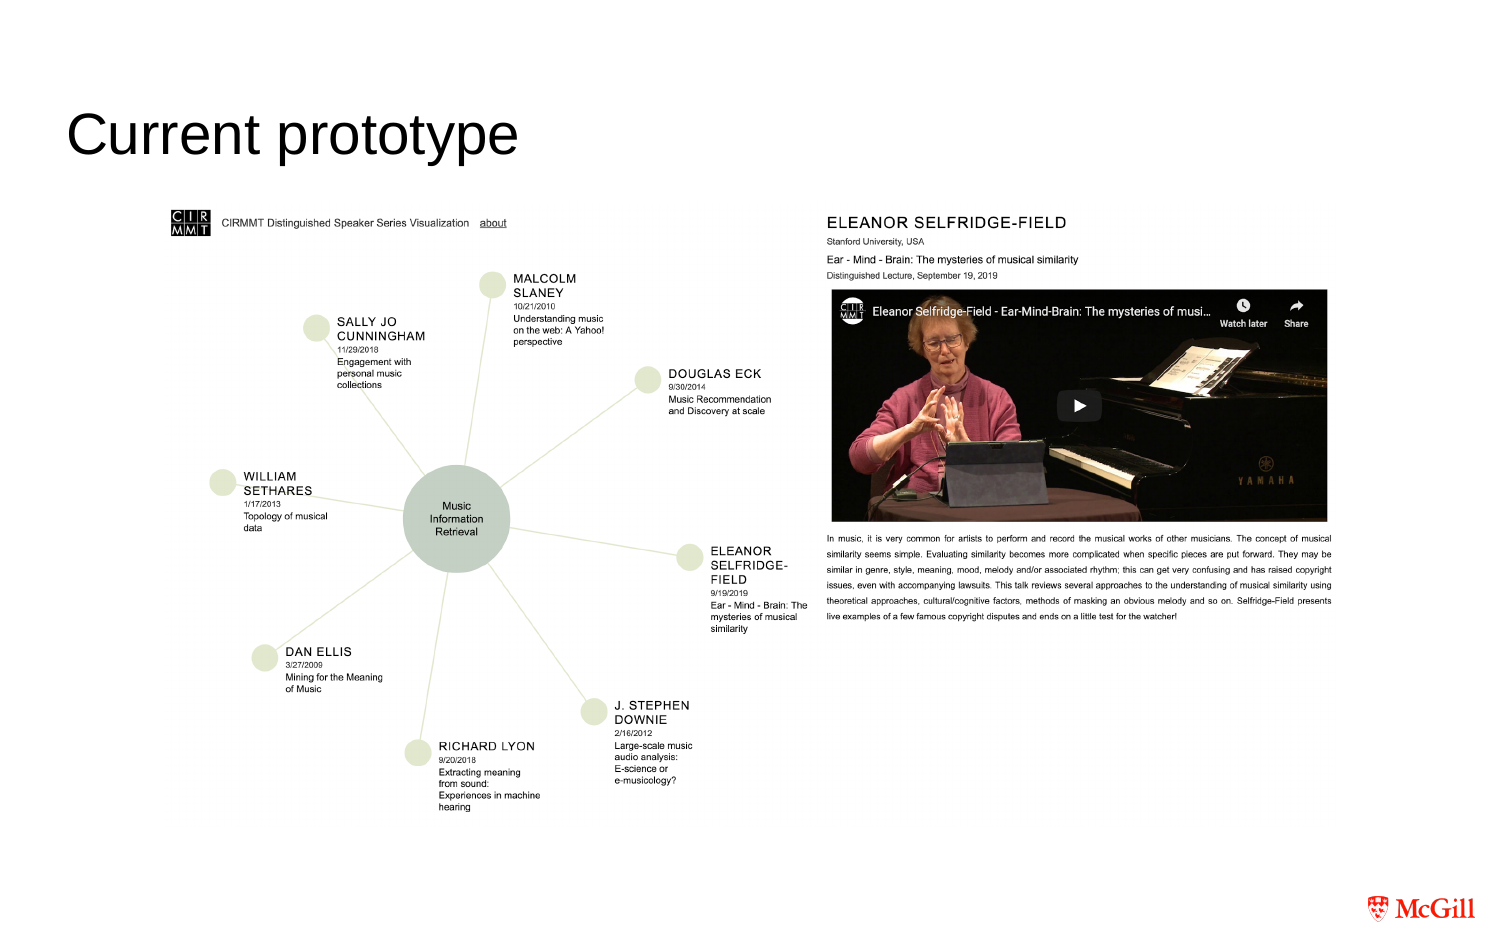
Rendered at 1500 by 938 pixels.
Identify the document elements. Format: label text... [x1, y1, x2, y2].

picture [1368, 896, 1475, 922]
title Current prototype [51, 81, 1449, 186]
picture [164, 203, 1336, 827]
